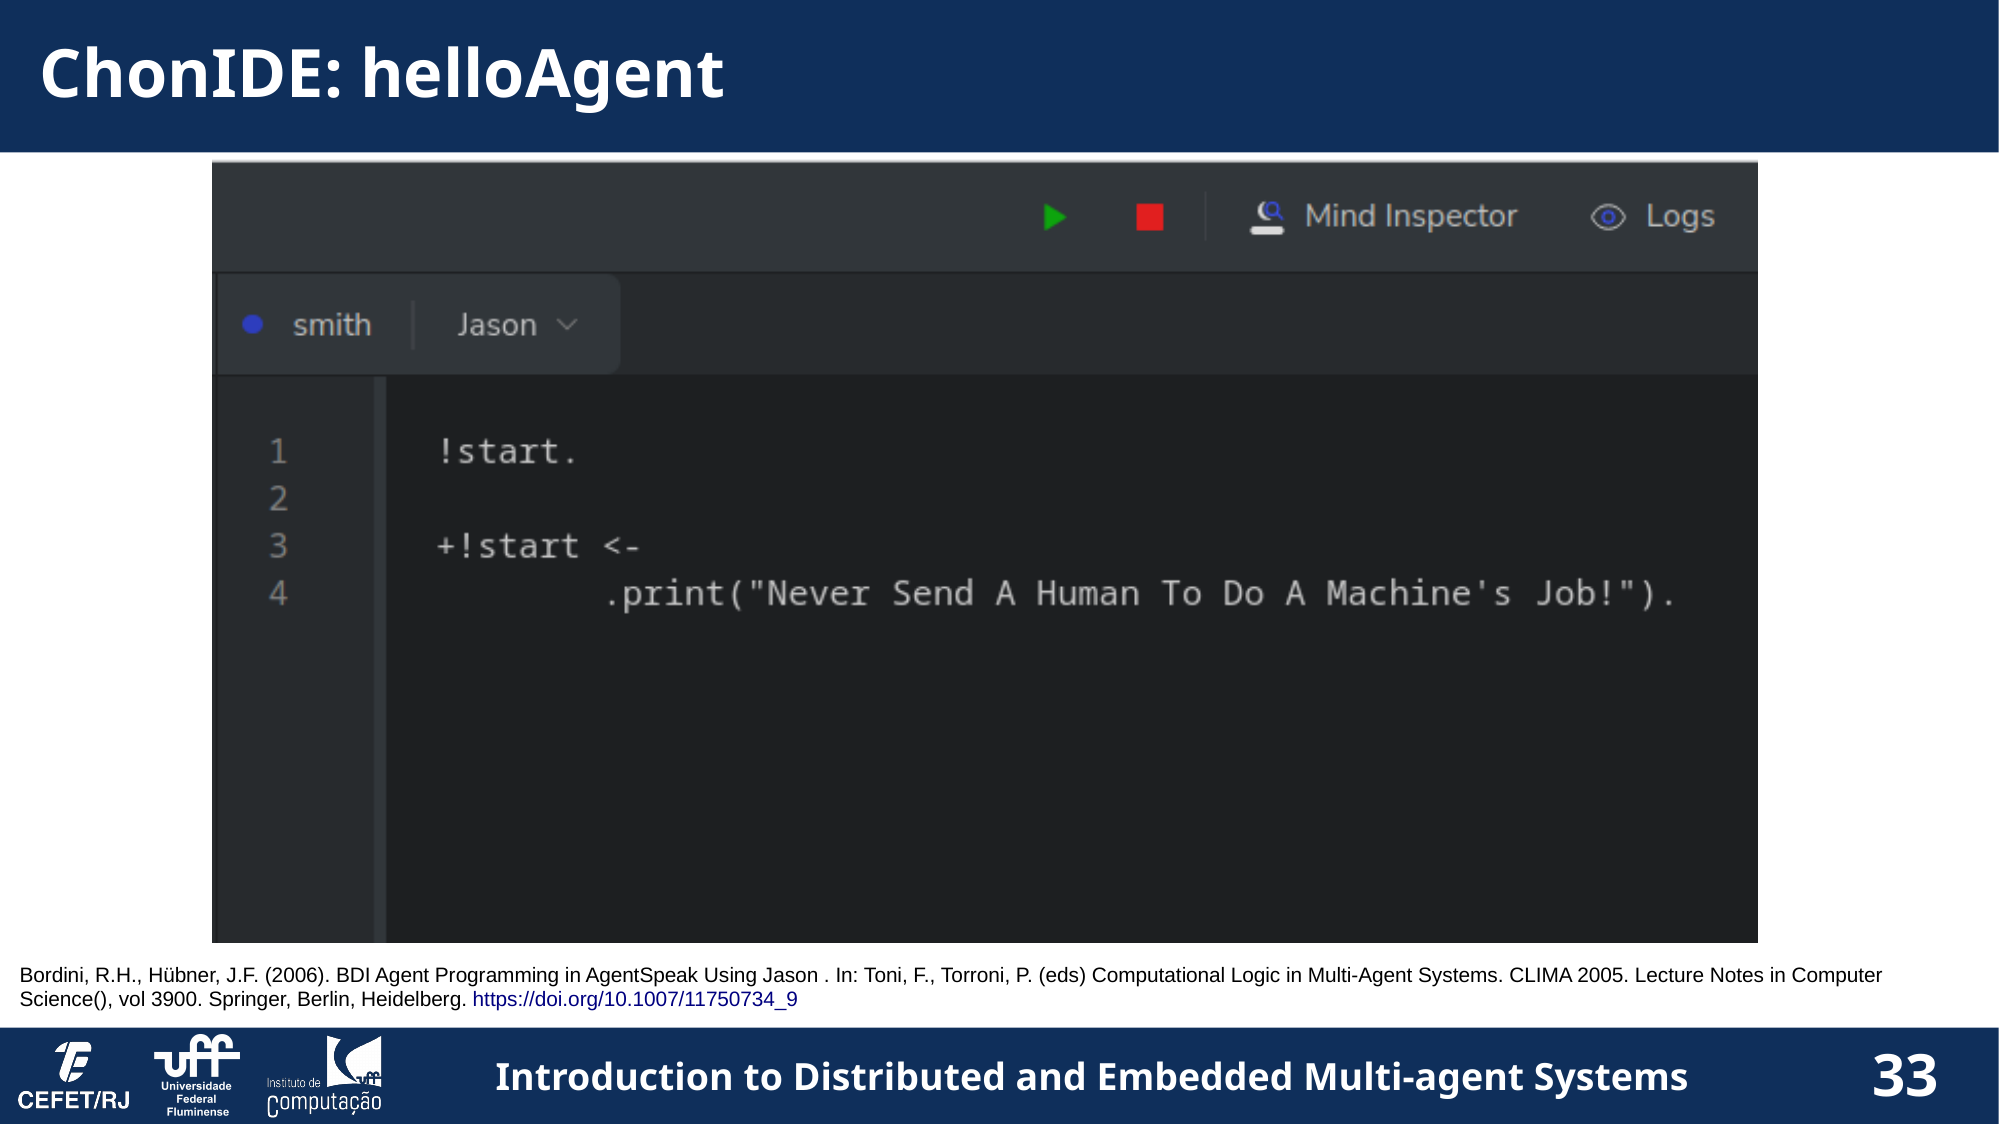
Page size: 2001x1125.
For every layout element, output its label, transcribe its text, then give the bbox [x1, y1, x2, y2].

picture [18, 1042, 129, 1125]
picture [265, 1042, 383, 1118]
picture [212, 159, 1758, 943]
text_box Bordini, R.H., Hübner, J.F. (2006). BDI Agent Programming in AgentSpeak Using Jason . In: Toni, F., Torroni, P. (eds) Computational Logic in Multi-Agent Systems. CLIMA 2005. Lecture Notes in Computer Science(), vol 3900. Springer, Berlin, Heidelberg. https://doi.org/10.1007/11750734_9 [4, 956, 1979, 1042]
picture [153, 1042, 241, 1121]
text_box ChonIDE: helloAgent [25, 23, 1998, 116]
